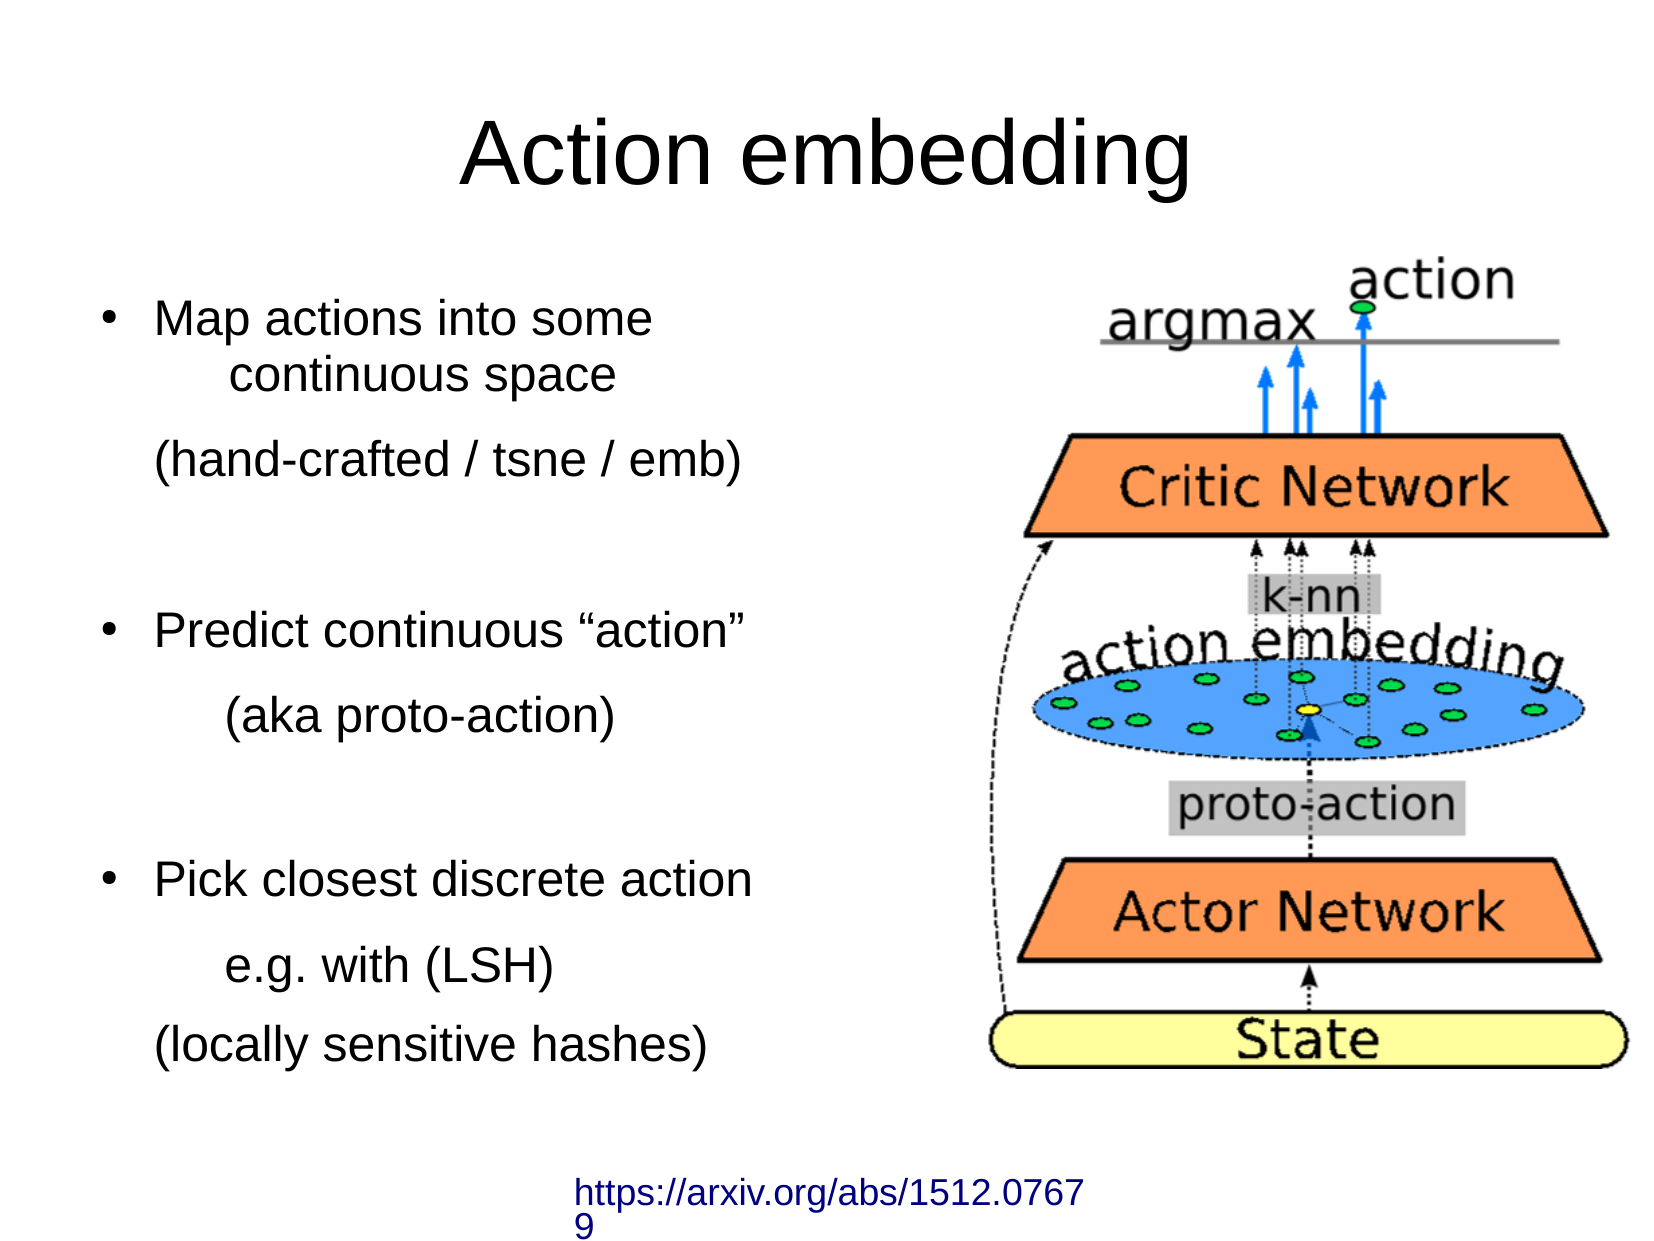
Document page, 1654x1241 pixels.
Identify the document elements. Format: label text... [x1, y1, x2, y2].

title Action embedding [82, 49, 1571, 257]
picture [955, 256, 1633, 1069]
list Map actions into some continuous space (hand-crafted / tsne / emb) Predict continuous “action” (aka proto-action) Pick closest discrete action e.g. with (LSH) (locally sensitive hashes) [82, 290, 956, 1241]
text_box https://arxiv.org/abs/1512.07679 [559, 1164, 1121, 1222]
